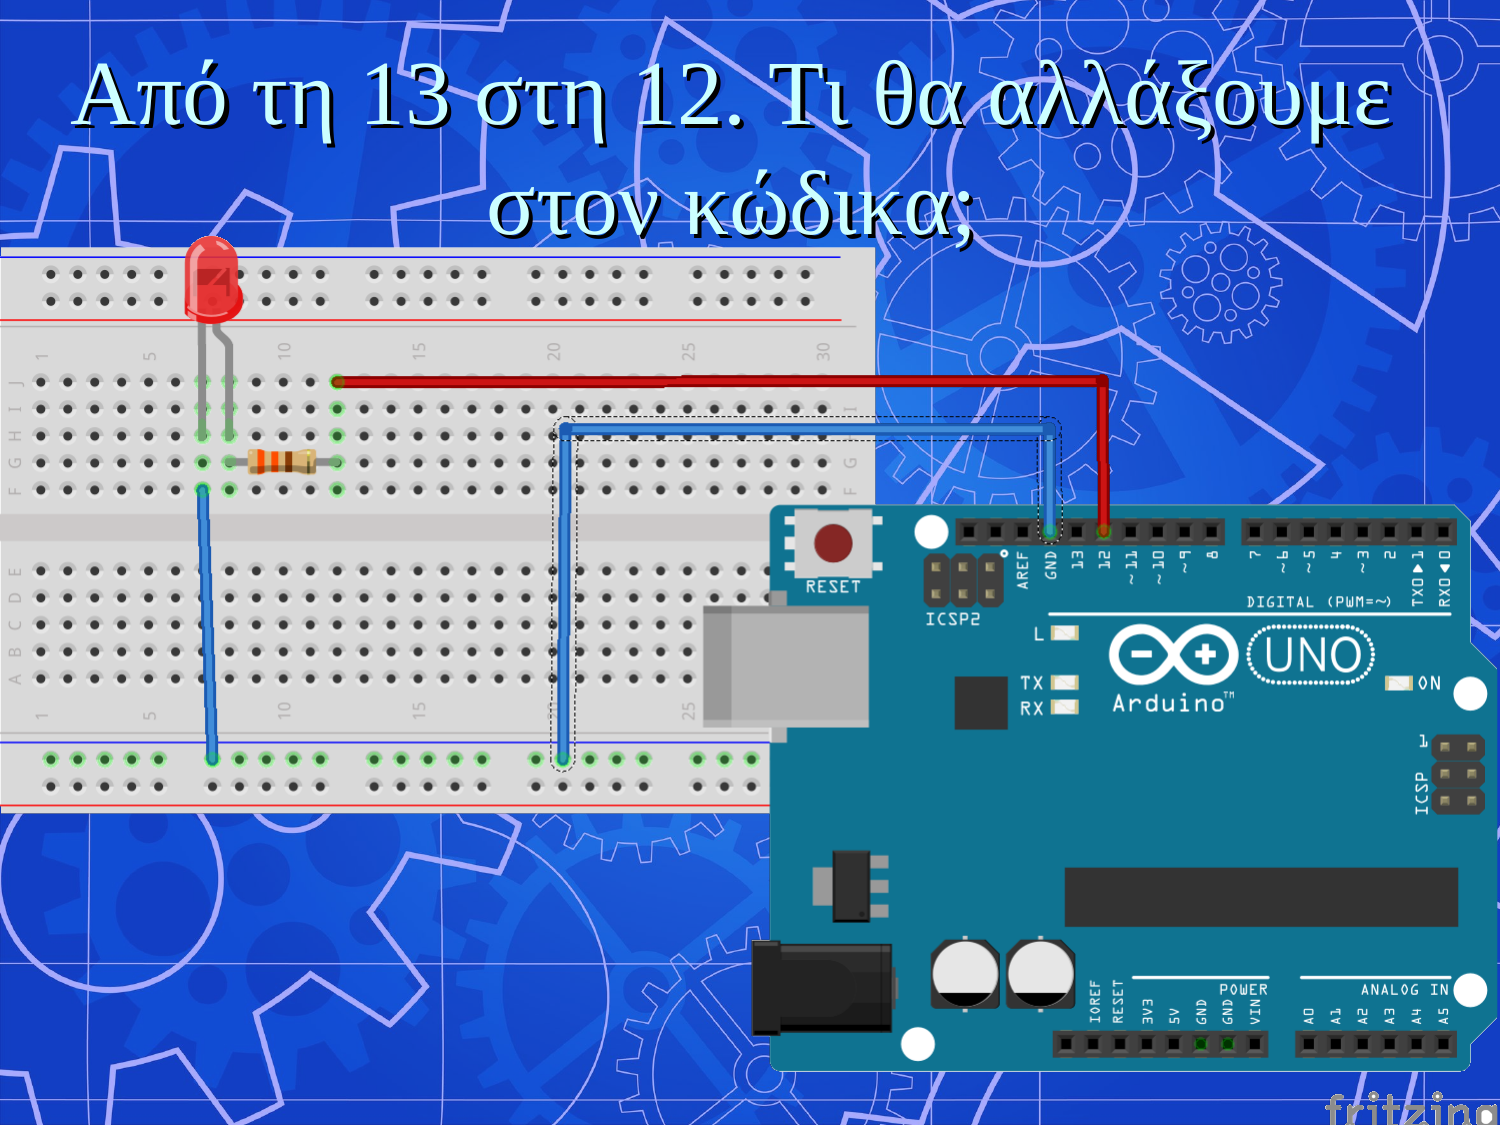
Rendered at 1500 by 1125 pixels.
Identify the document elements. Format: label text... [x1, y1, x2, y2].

picture [0, 0, 1500, 1125]
text_box Από τη 13 στη 12. Τι θα αλλάξουμε στον κώδικα; [11, 25, 1453, 236]
